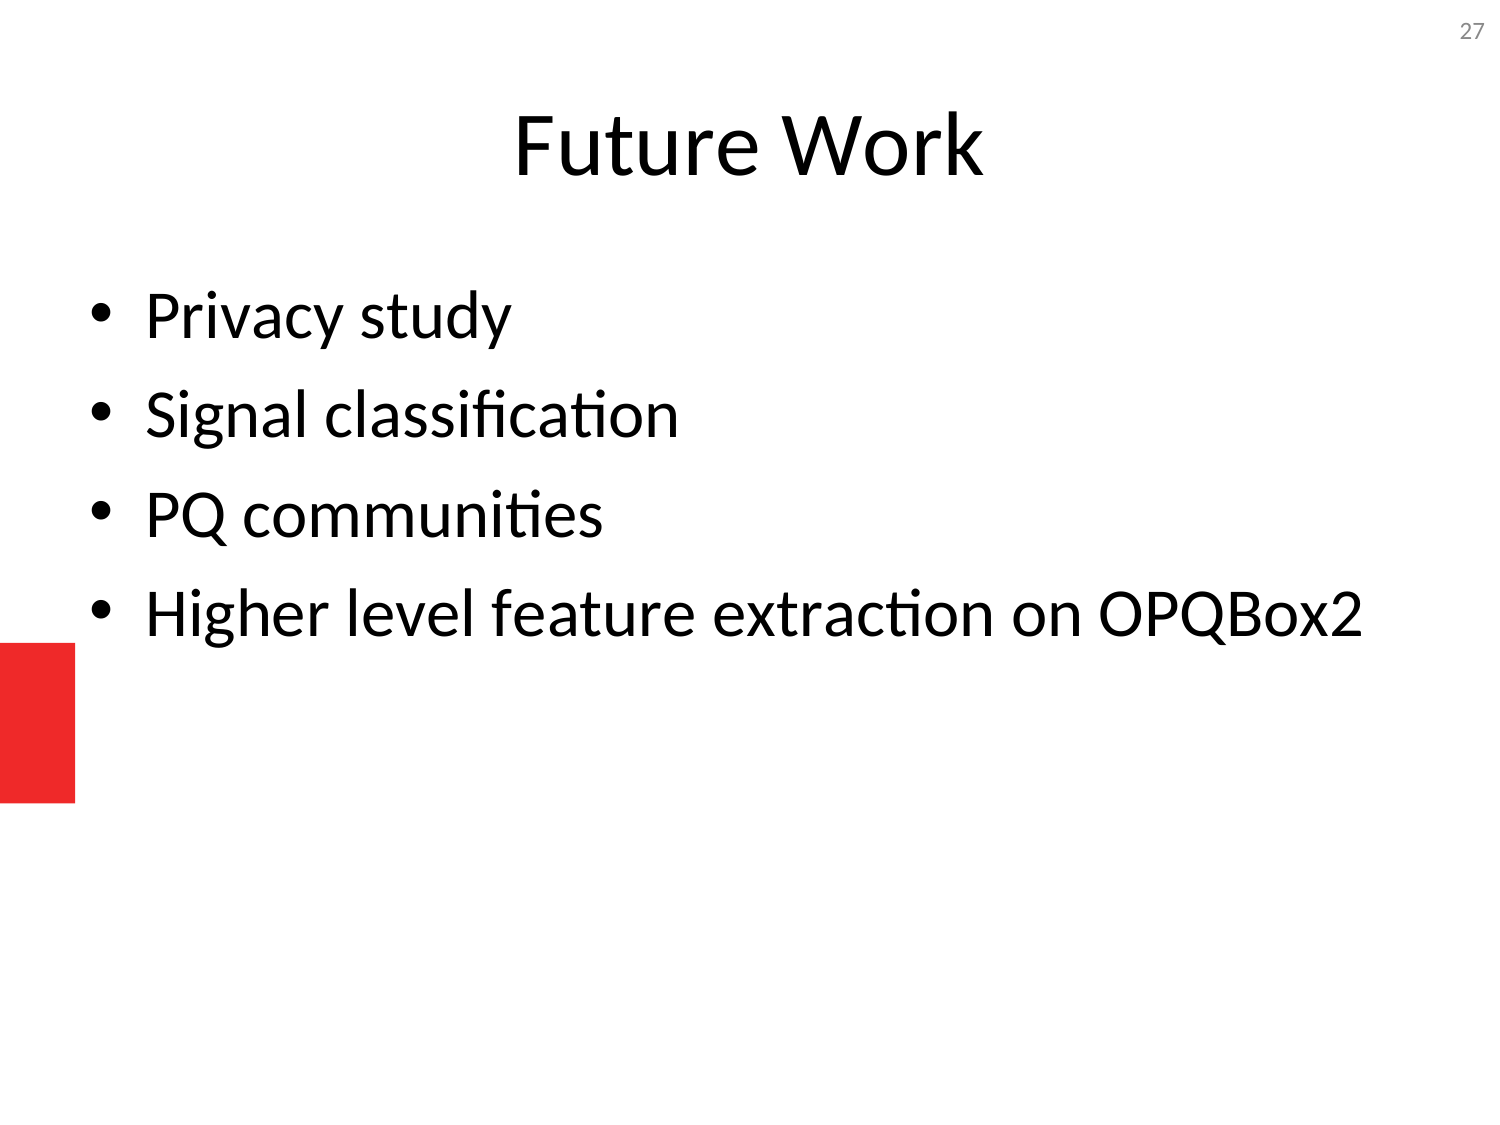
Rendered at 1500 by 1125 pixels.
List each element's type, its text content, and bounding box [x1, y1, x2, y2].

text_box <number> [1149, 0, 1500, 60]
text_box Room: Fjords 3, 2nd flr [542, 532, 954, 593]
text_box Privacy study Signal classification PQ communities Higher level feature extraction on OPQBox2 [75, 262, 1426, 1005]
text_box Future Work [75, 45, 1426, 233]
